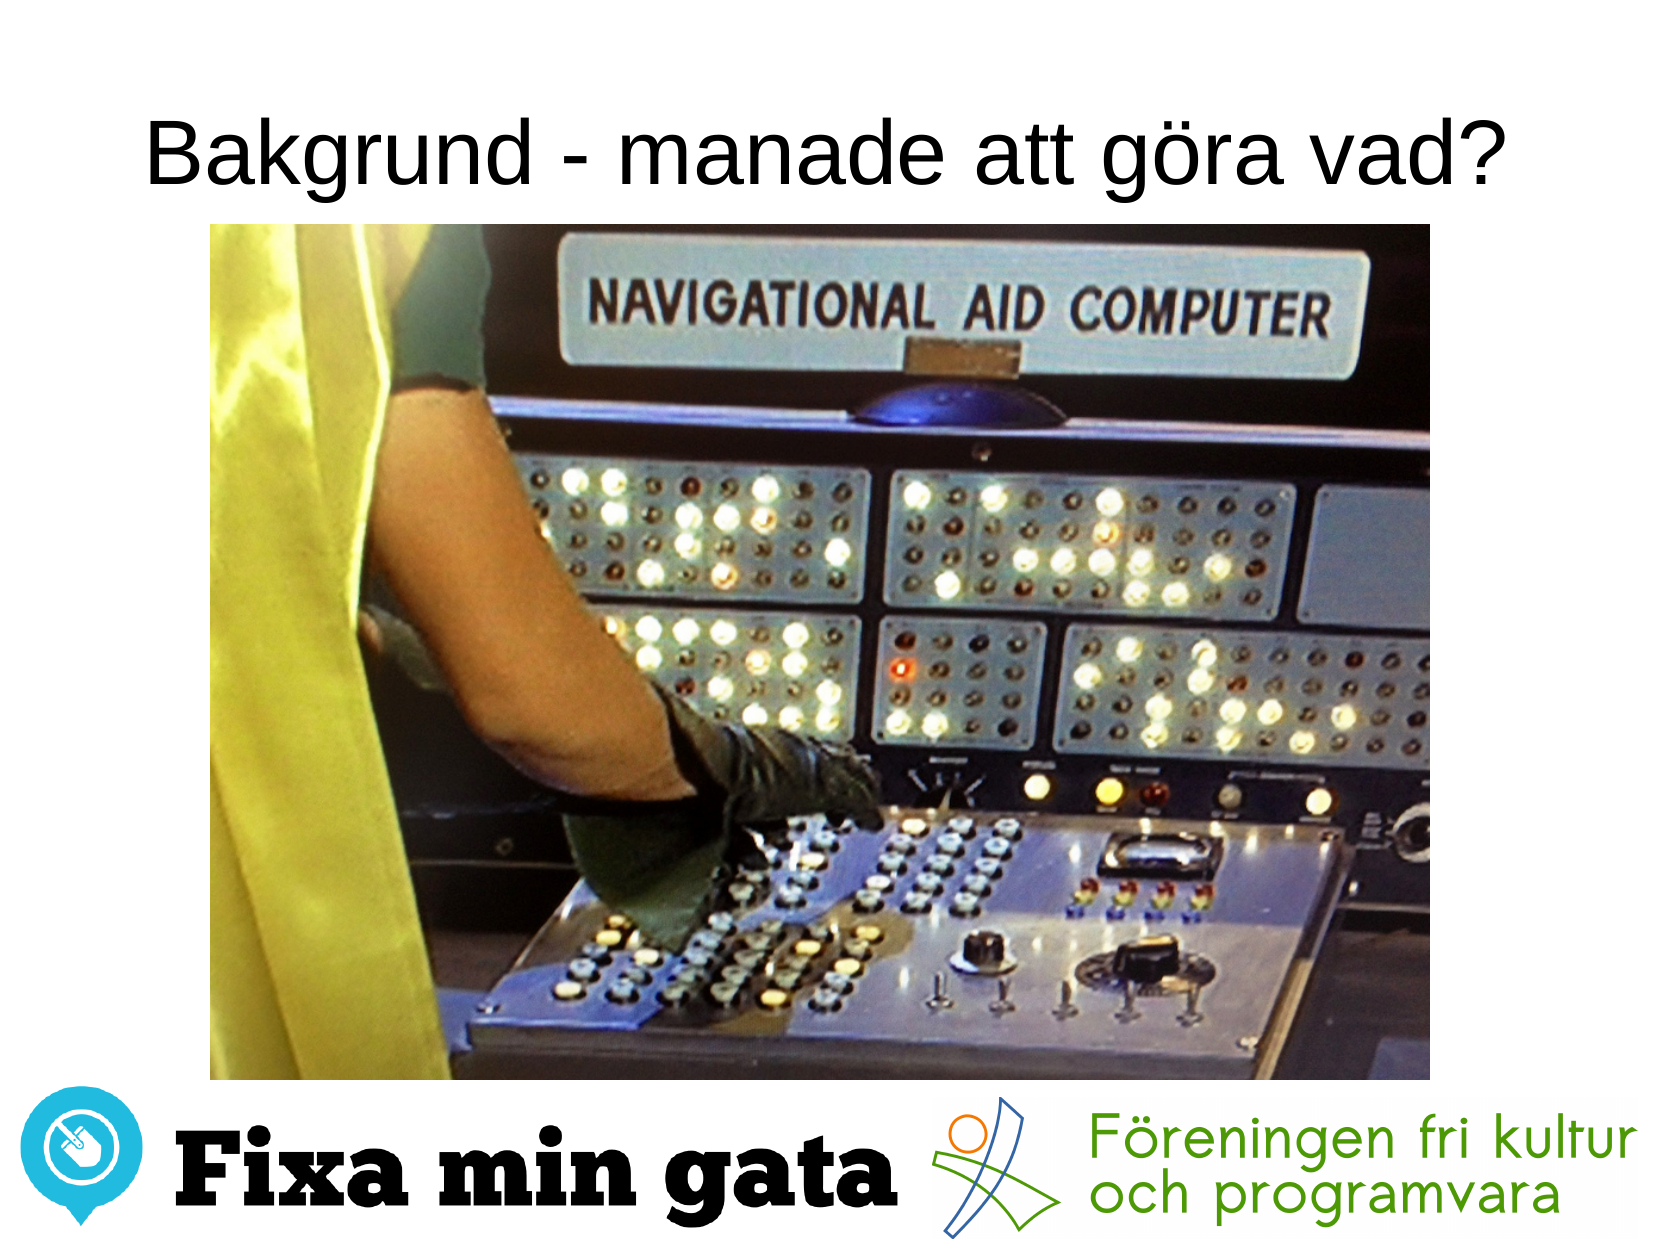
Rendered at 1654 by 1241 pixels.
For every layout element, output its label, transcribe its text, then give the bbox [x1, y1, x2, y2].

picture [932, 1097, 1638, 1239]
picture [4, 224, 1430, 1236]
title Bakgrund - manade att göra vad? [82, 49, 1571, 257]
